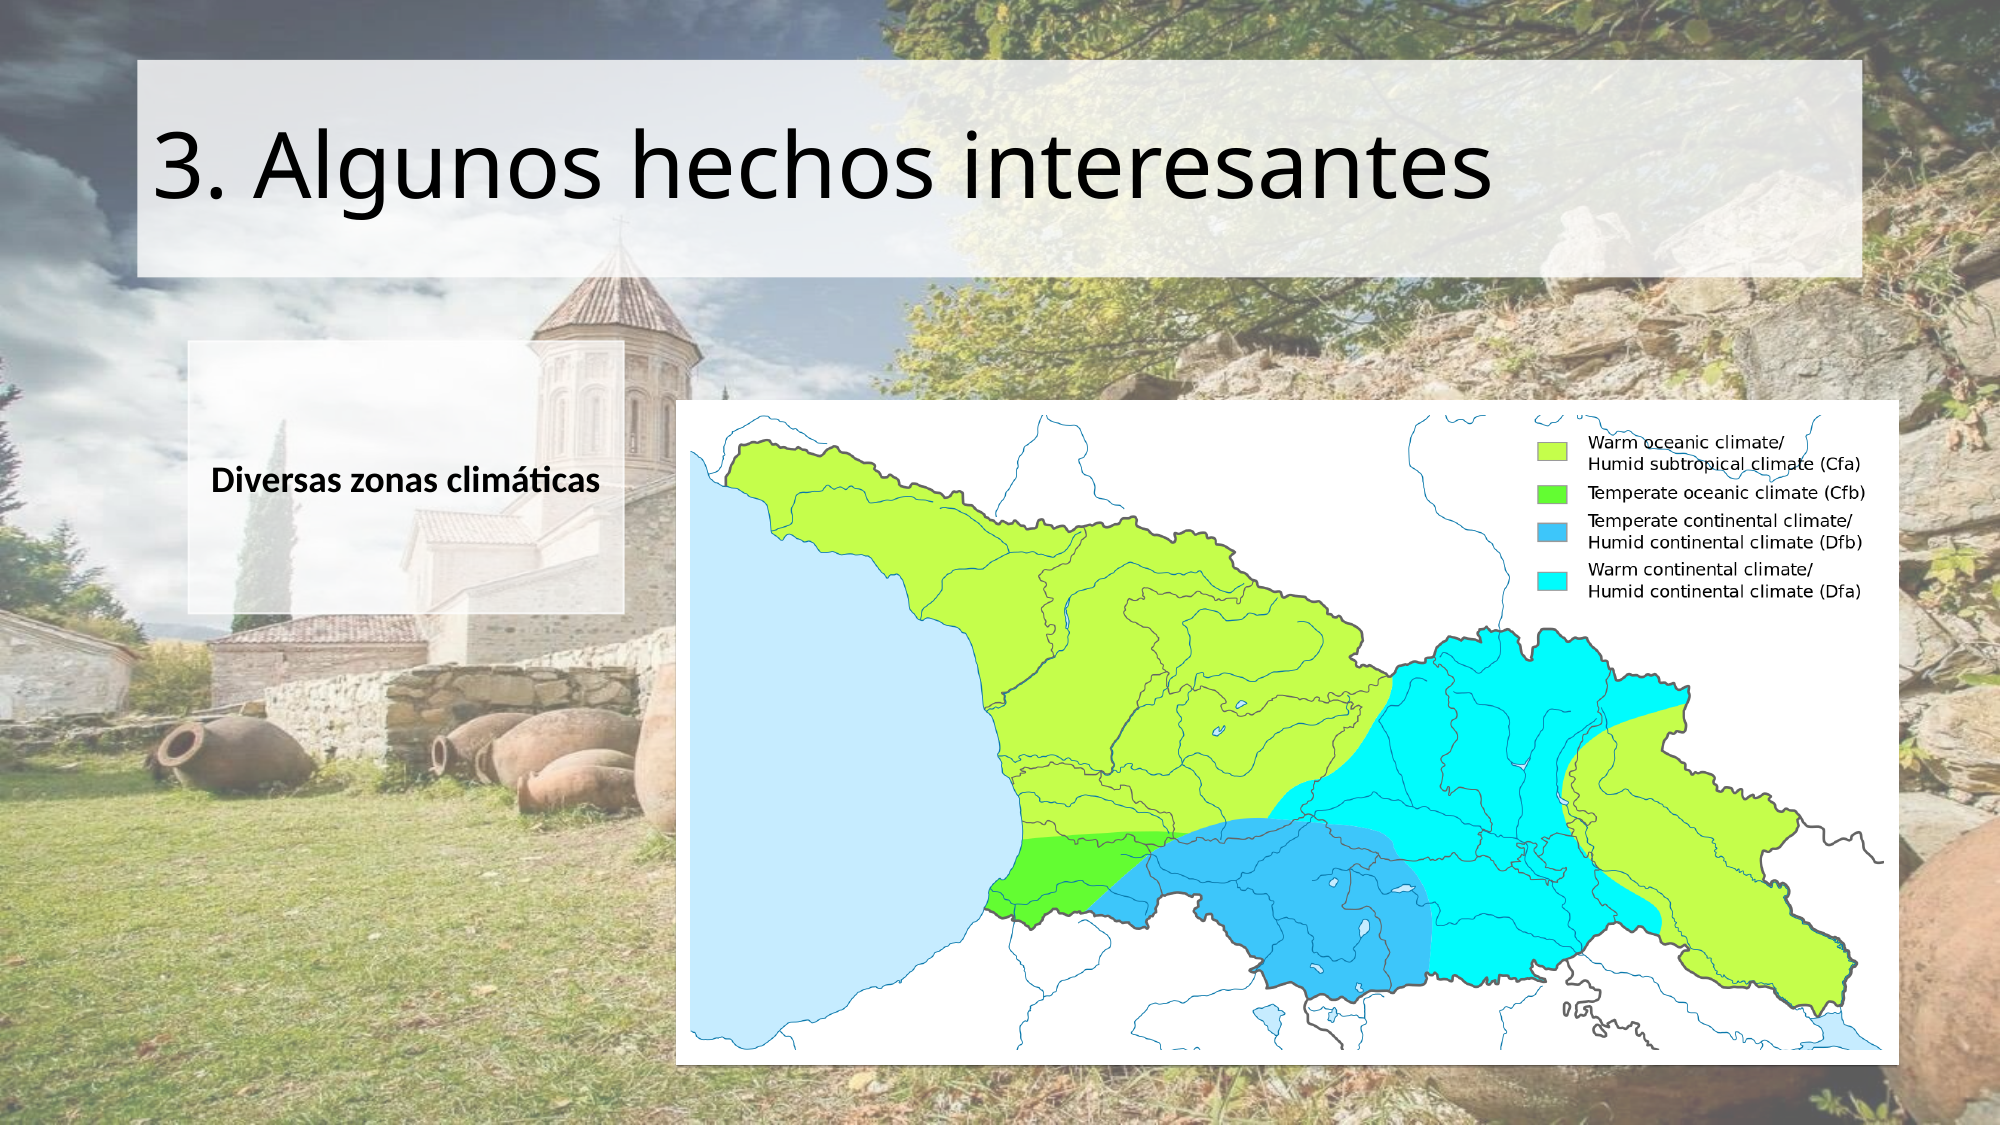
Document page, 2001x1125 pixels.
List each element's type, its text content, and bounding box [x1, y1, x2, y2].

picture [690, 414, 1885, 1051]
title 3. Algunos hechos interesantes [137, 59, 1863, 278]
text_box Diversas zonas climáticas [188, 341, 624, 614]
